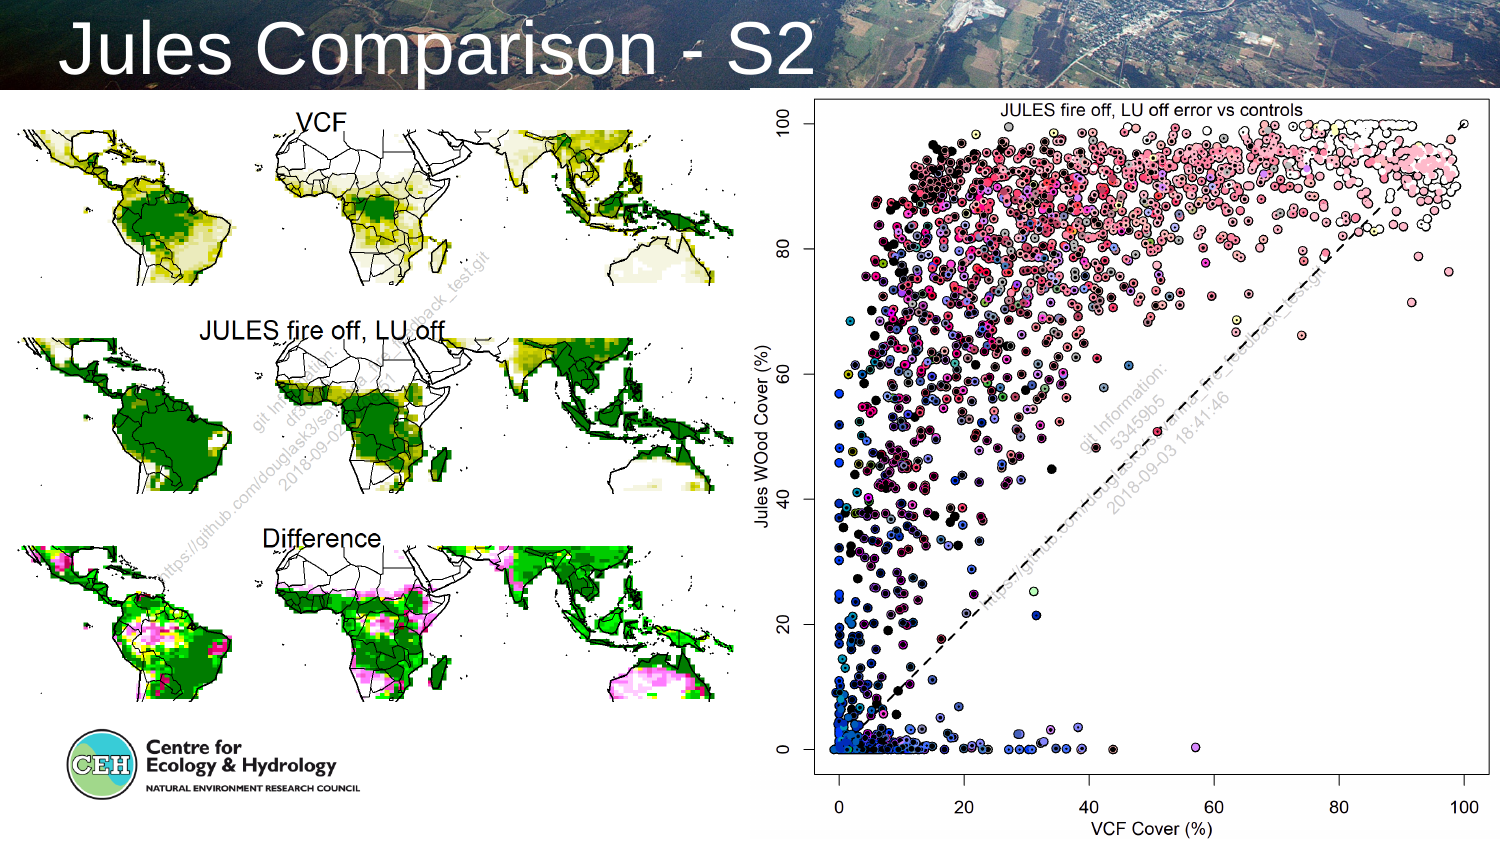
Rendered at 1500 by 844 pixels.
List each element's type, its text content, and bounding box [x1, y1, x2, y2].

picture [750, 88, 1500, 839]
picture [5, 104, 736, 800]
list Jules Comparison - S2 [0, 0, 1500, 90]
